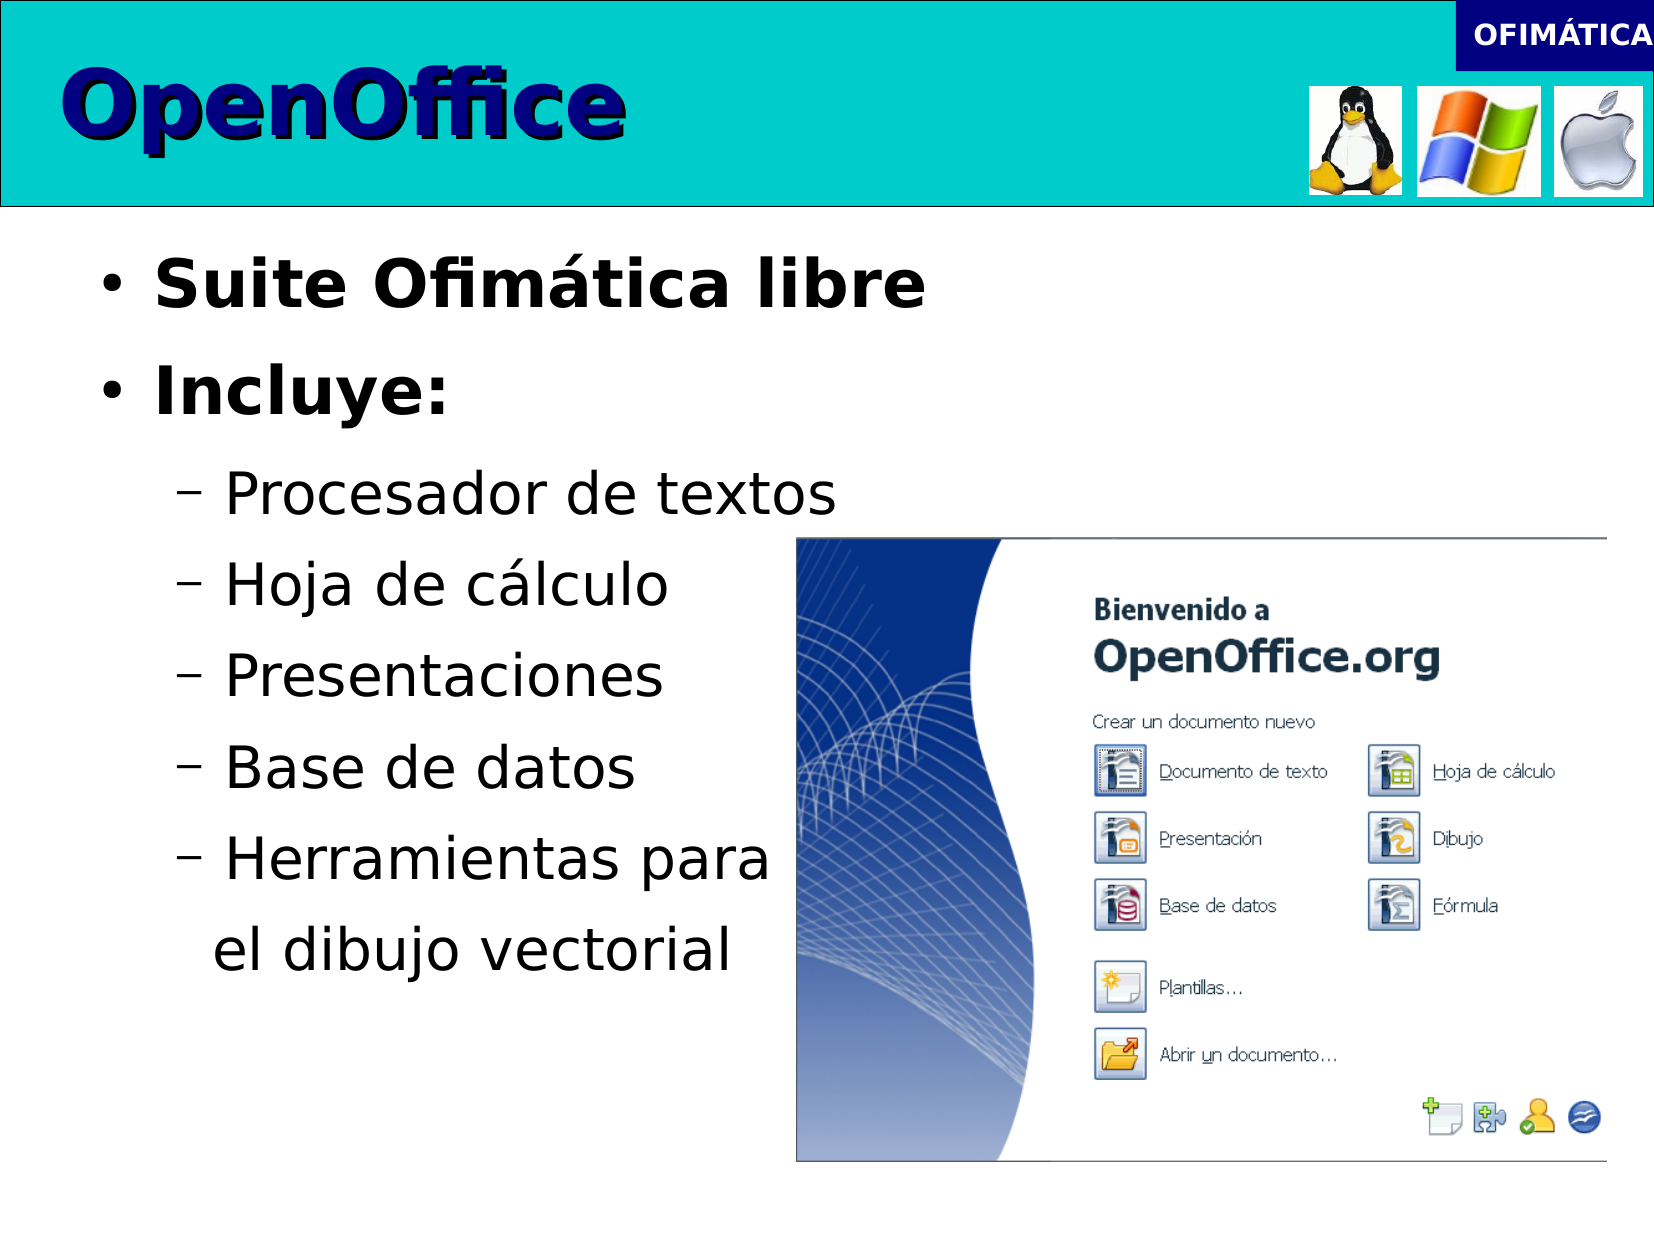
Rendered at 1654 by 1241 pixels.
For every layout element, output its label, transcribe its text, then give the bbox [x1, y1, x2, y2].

picture [1309, 86, 1402, 195]
title OpenOffice [59, 22, 1654, 185]
text_box OFIMÁTICA [1455, 0, 1654, 72]
list Suite Ofimática libre Incluye: Procesador de textos Hoja de cálculo Presentaciones Base de datos Herramientas para el dibujo vectorial [82, 245, 1571, 1094]
picture [1554, 86, 1643, 197]
picture [796, 537, 1607, 1162]
picture [1417, 86, 1541, 197]
